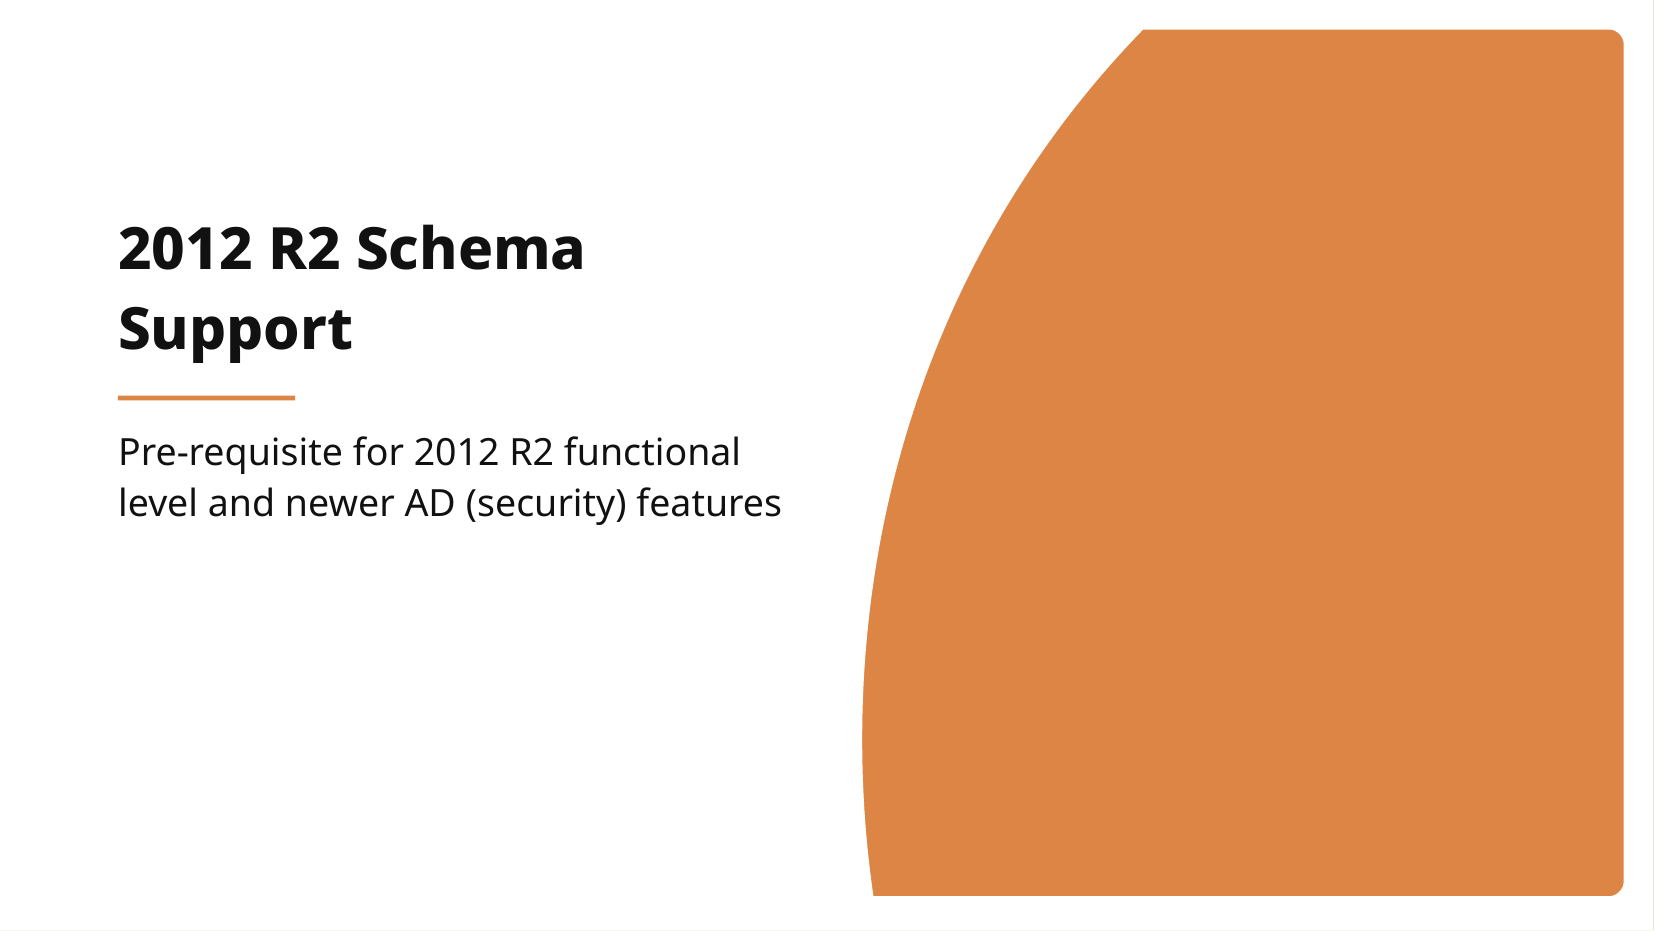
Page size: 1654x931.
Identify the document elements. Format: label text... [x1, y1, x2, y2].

title 2012 R2 Schema Support [118, 70, 826, 367]
list Pre-requisite for 2012 R2 functional level and newer AD (security) features [118, 425, 827, 721]
